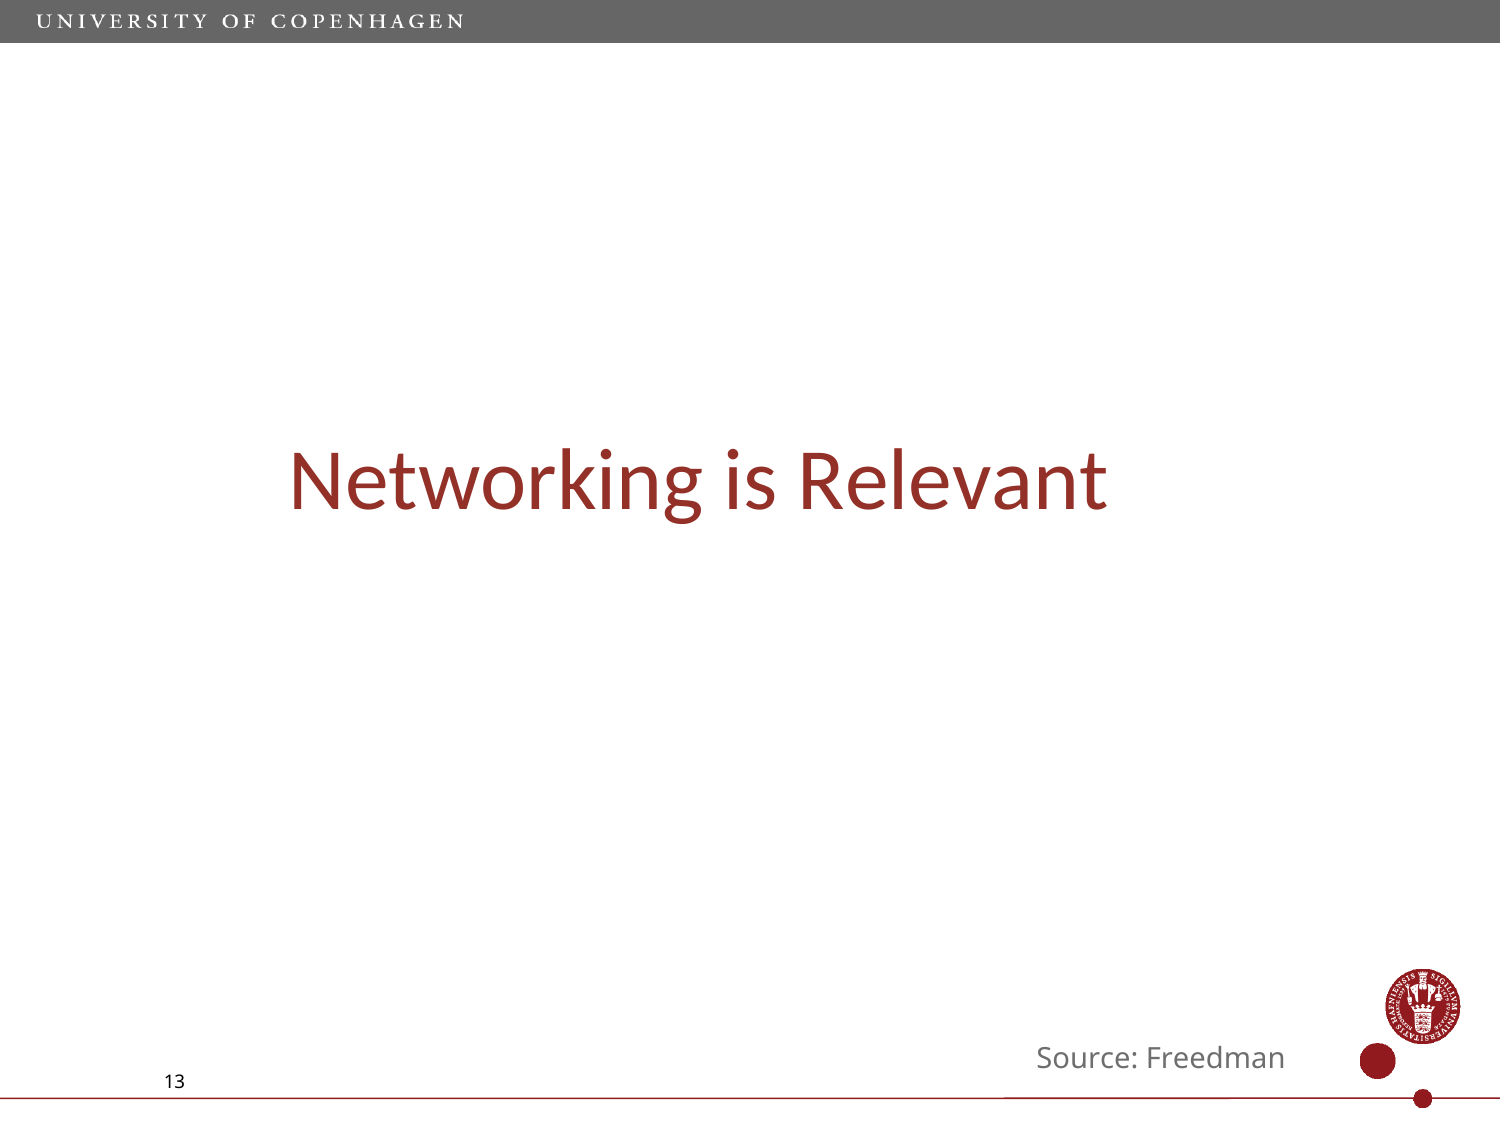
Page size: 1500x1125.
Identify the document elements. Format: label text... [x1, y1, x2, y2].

text_box Source: Freedman [1021, 1031, 1341, 1083]
text_box Networking is Relevant [289, 432, 1447, 528]
text_box <number> [163, 1070, 514, 1094]
picture [0, 910, 1500, 1122]
